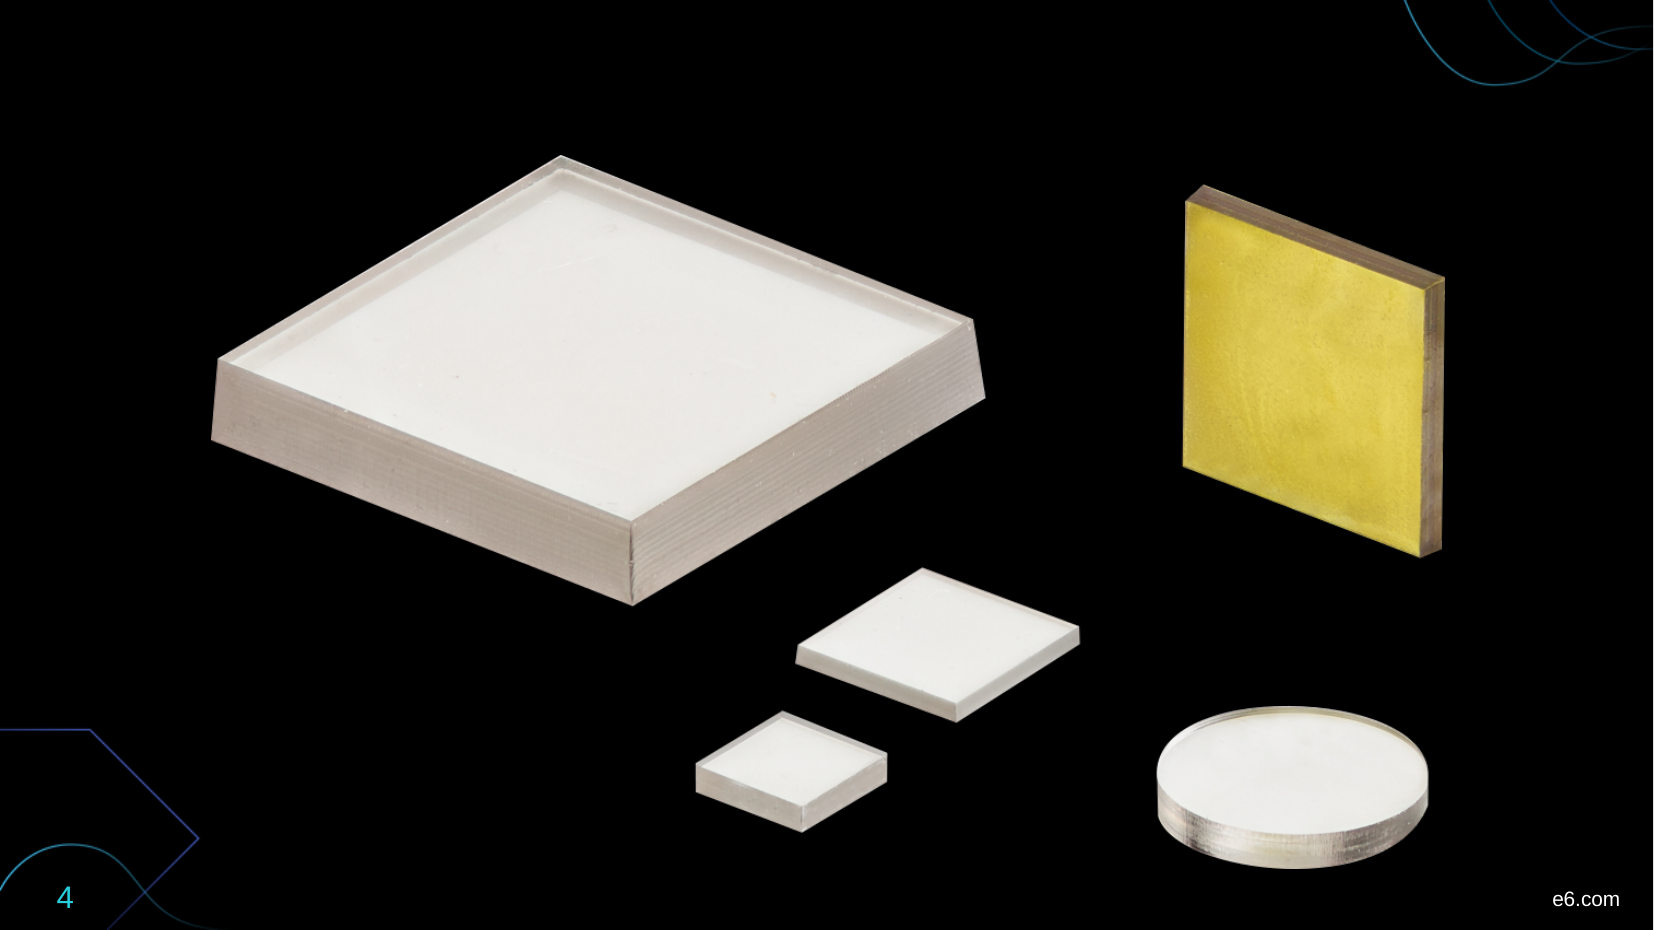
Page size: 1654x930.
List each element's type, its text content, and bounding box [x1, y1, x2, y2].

text_box e6.com [1537, 880, 1647, 919]
text_box <number> [42, 873, 215, 930]
picture [0, 0, 1654, 930]
